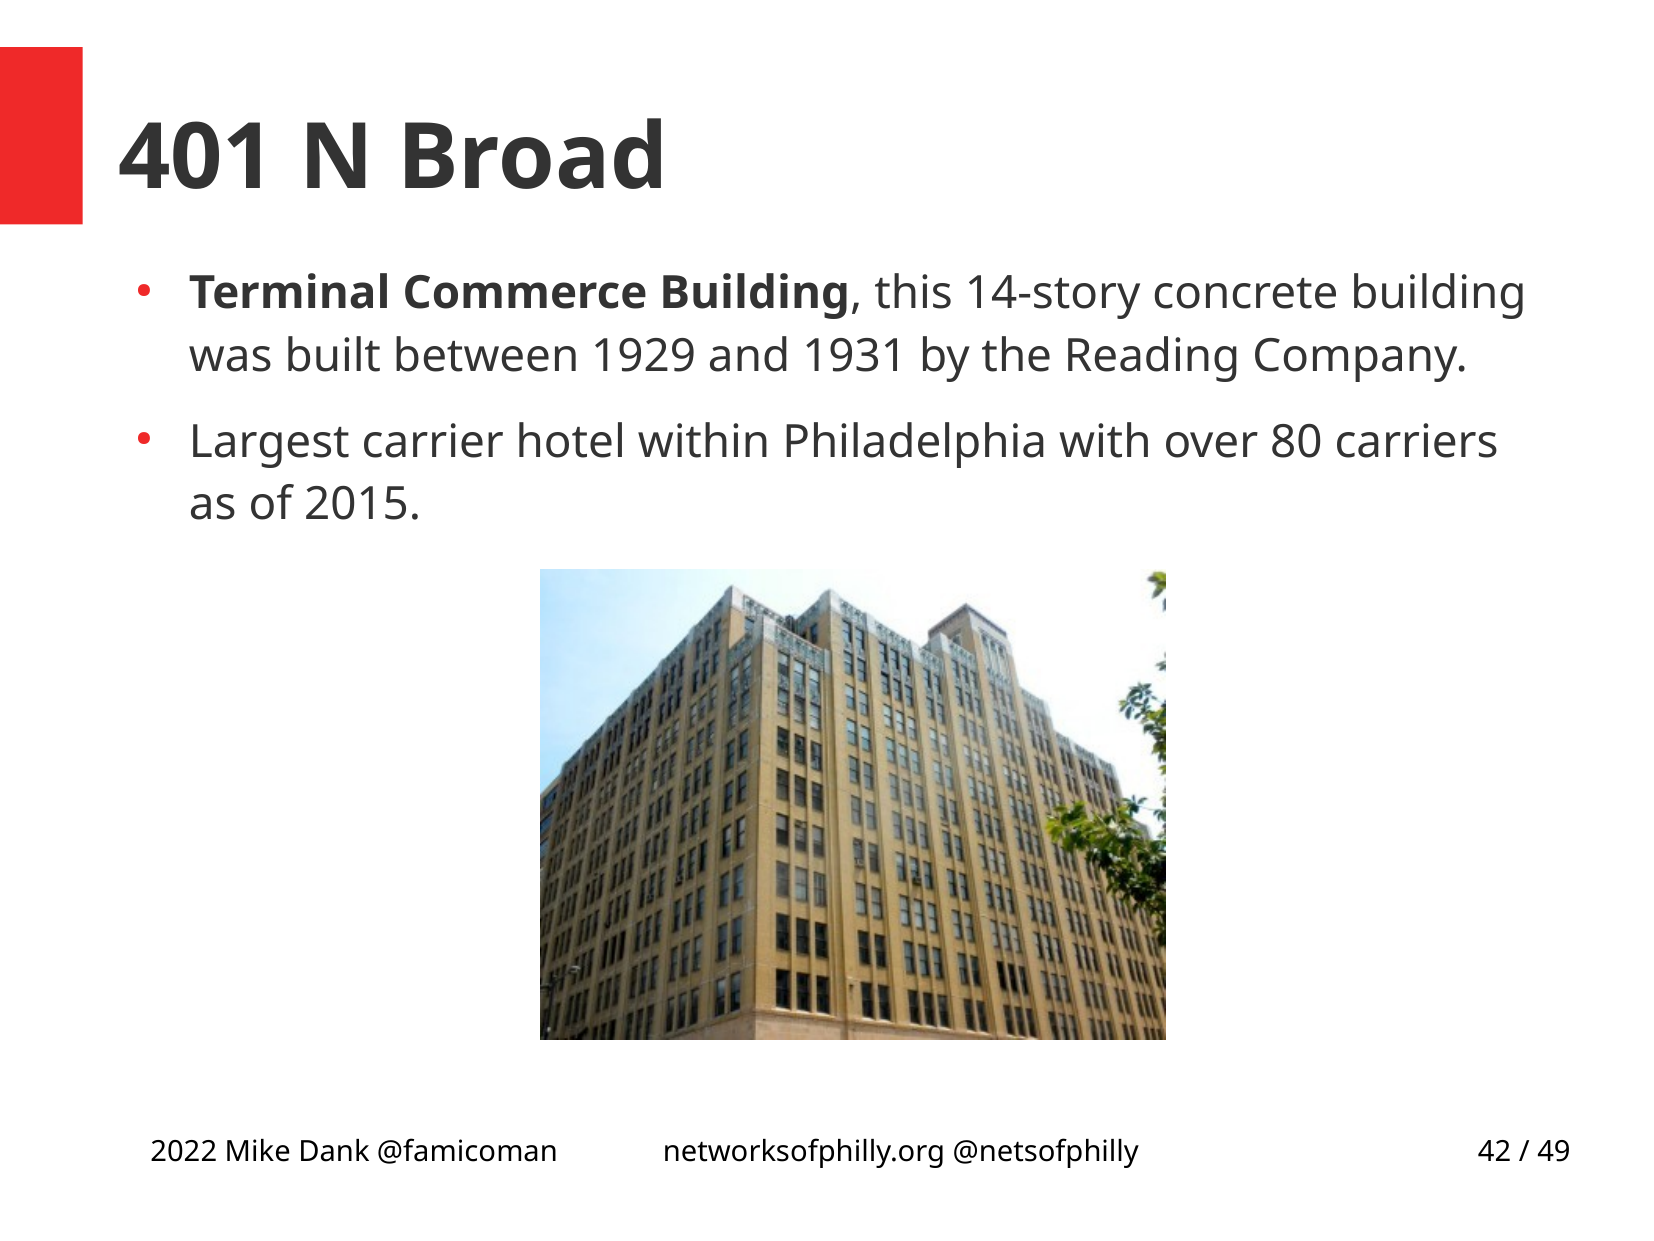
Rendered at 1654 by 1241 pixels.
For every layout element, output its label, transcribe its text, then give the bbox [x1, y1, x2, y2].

list Terminal Commerce Building, this 14-story concrete building was built between 1929 and 1931 by the Reading Company. Largest carrier hotel within Philadelphia with over 80 carriers as of 2015. [118, 259, 1536, 980]
picture [540, 569, 1166, 1040]
title 401 N Broad [118, 49, 1571, 257]
